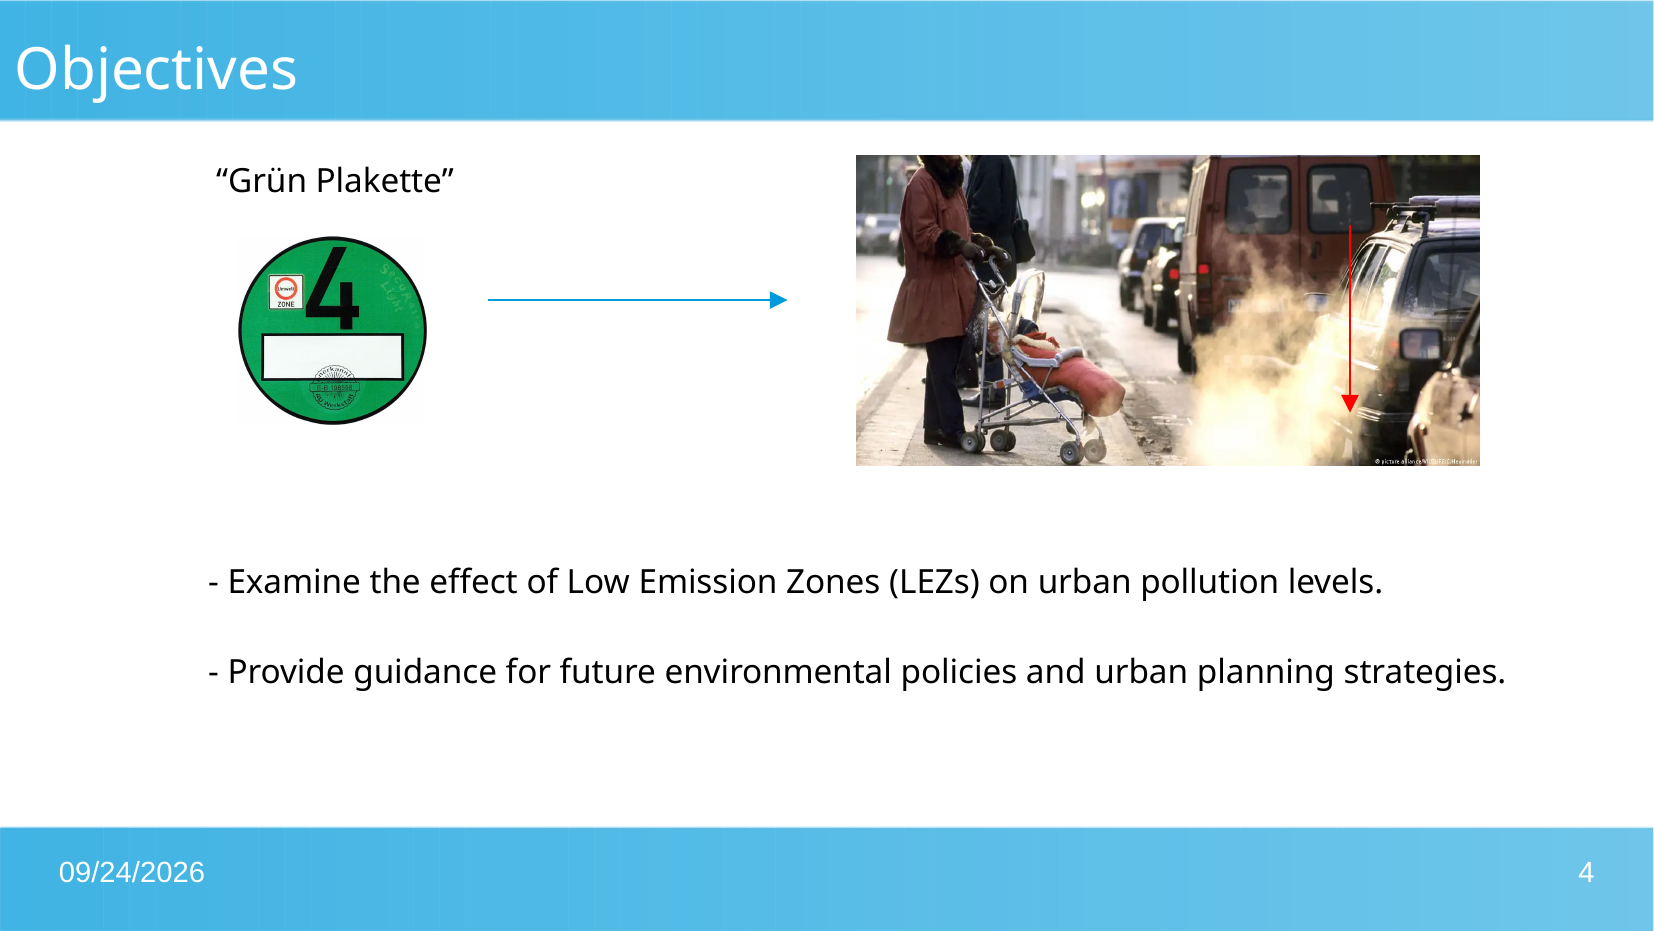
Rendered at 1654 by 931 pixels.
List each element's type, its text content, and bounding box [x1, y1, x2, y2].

picture [238, 236, 427, 425]
text_box Objectives [0, 20, 519, 113]
picture [856, 155, 1480, 466]
text_box - Examine the effect of Low Emission Zones (LEZs) on urban pollution levels. - Provide guidance for future environmental policies and urban planning strategies. [193, 550, 1544, 711]
text_box “Grün Plakette” [201, 150, 577, 235]
